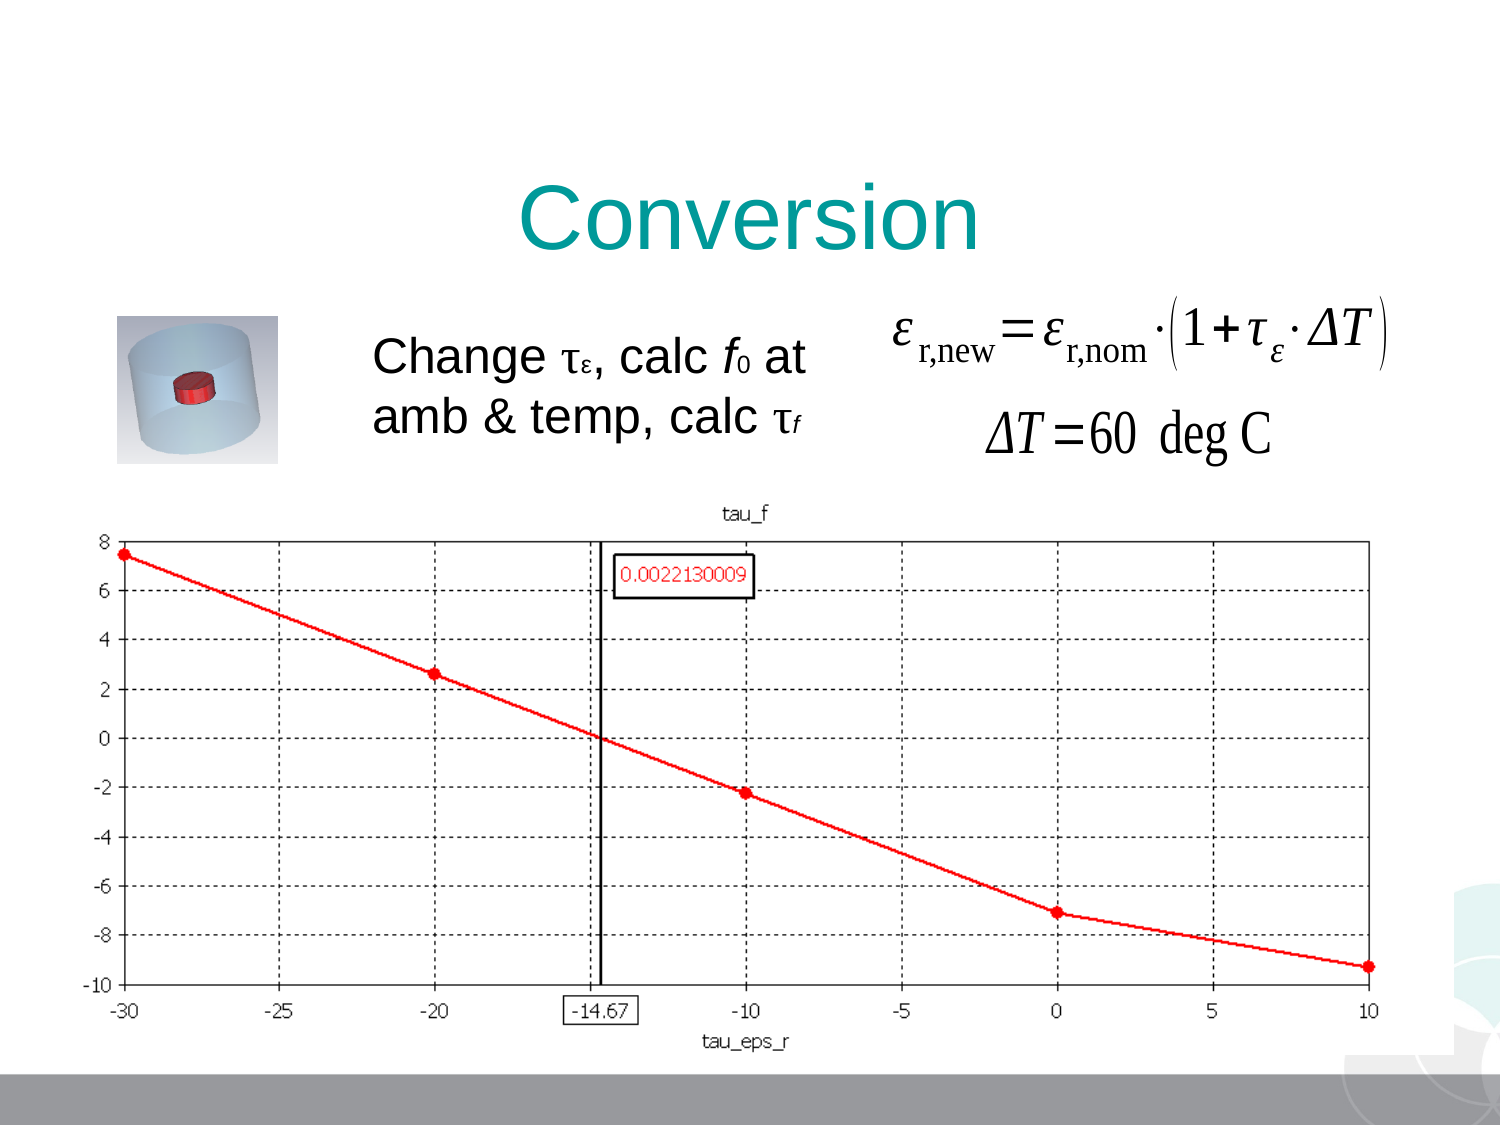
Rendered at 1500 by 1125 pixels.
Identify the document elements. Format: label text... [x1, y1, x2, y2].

title Conversion [62, 137, 1438, 288]
picture [0, 487, 1500, 1125]
chart [972, 398, 1290, 468]
text_box Change τε, calc f0 at amb & temp, calc τf [357, 316, 822, 452]
chart [878, 292, 1409, 376]
picture [117, 316, 278, 464]
